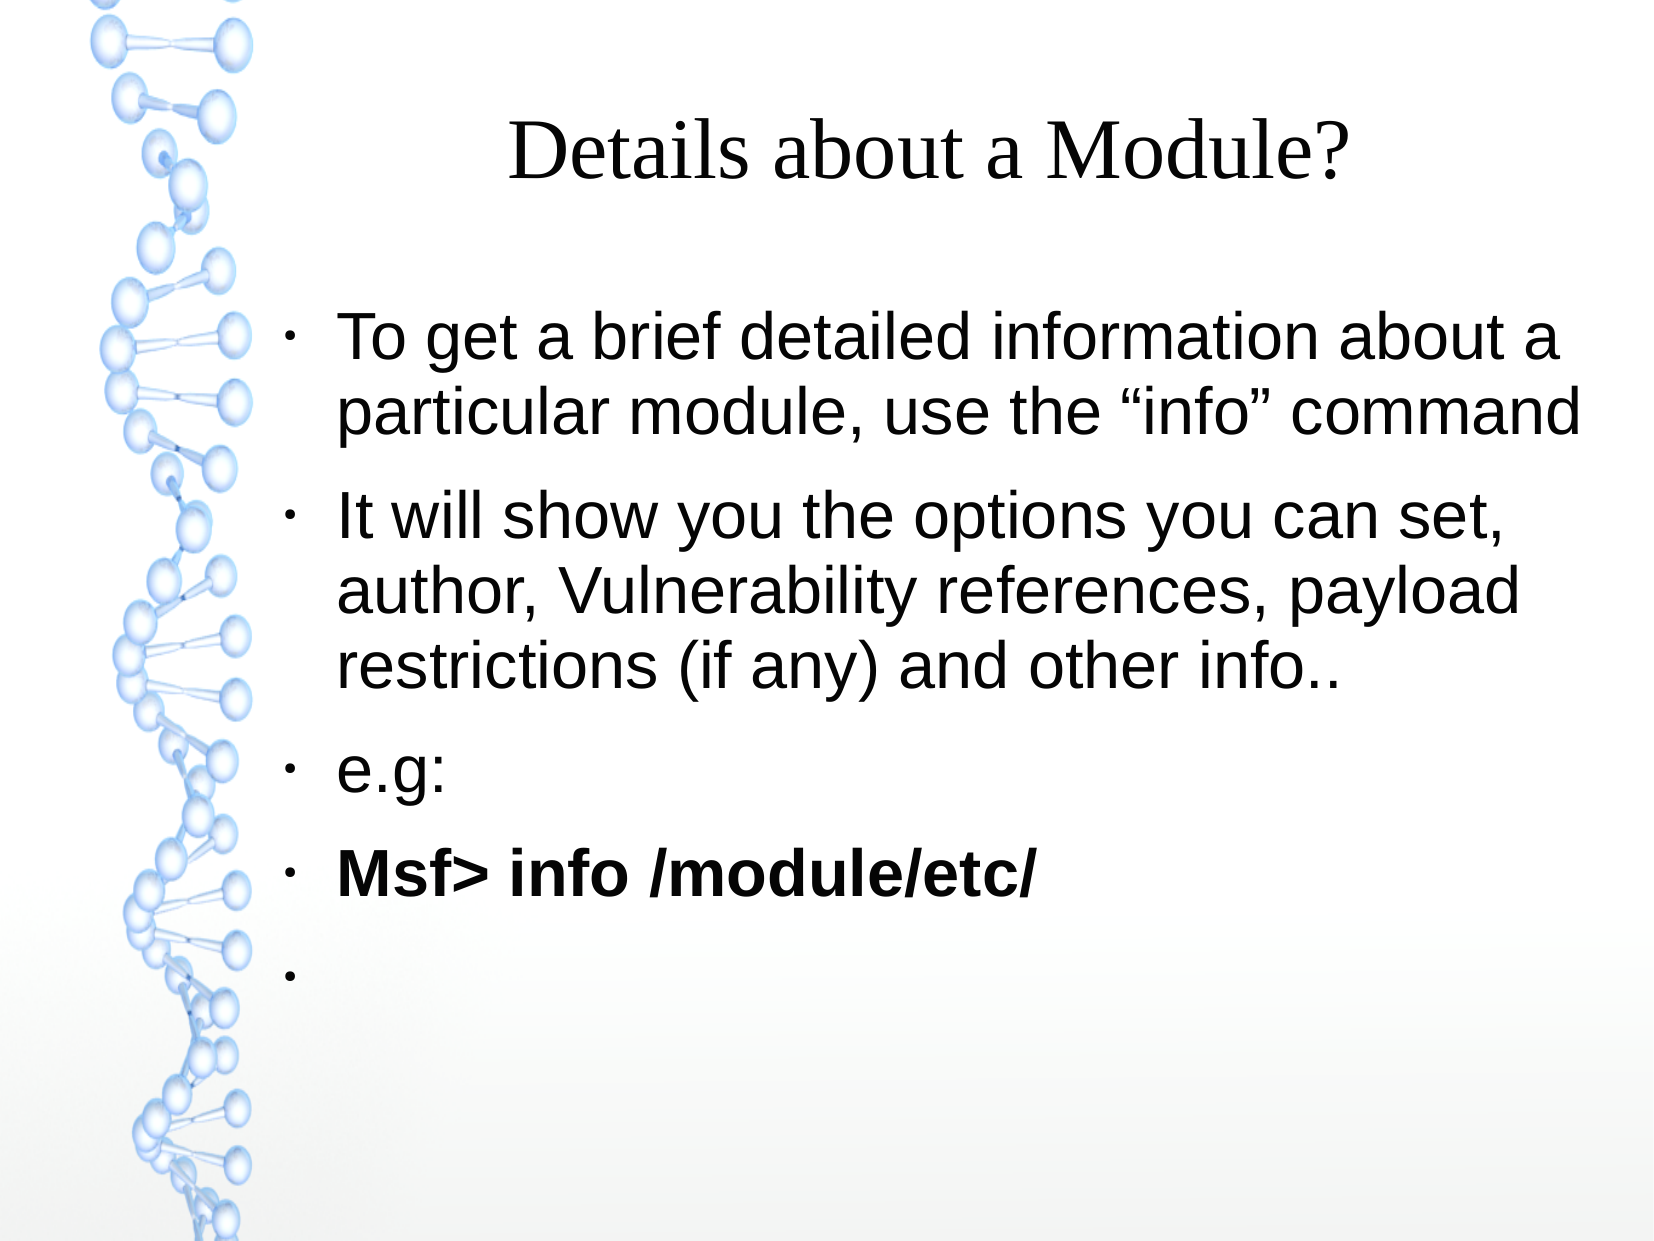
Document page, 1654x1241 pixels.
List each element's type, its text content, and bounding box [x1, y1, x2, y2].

title Details about a Module? [265, 47, 1595, 252]
picture [0, 0, 1654, 1241]
list To get a brief detailed information about a particular module, use the “info” command It will show you the options you can set, author, Vulnerability references, payload restrictions (if any) and other info.. e.g: Msf> info /module/etc/ [265, 299, 1595, 1019]
